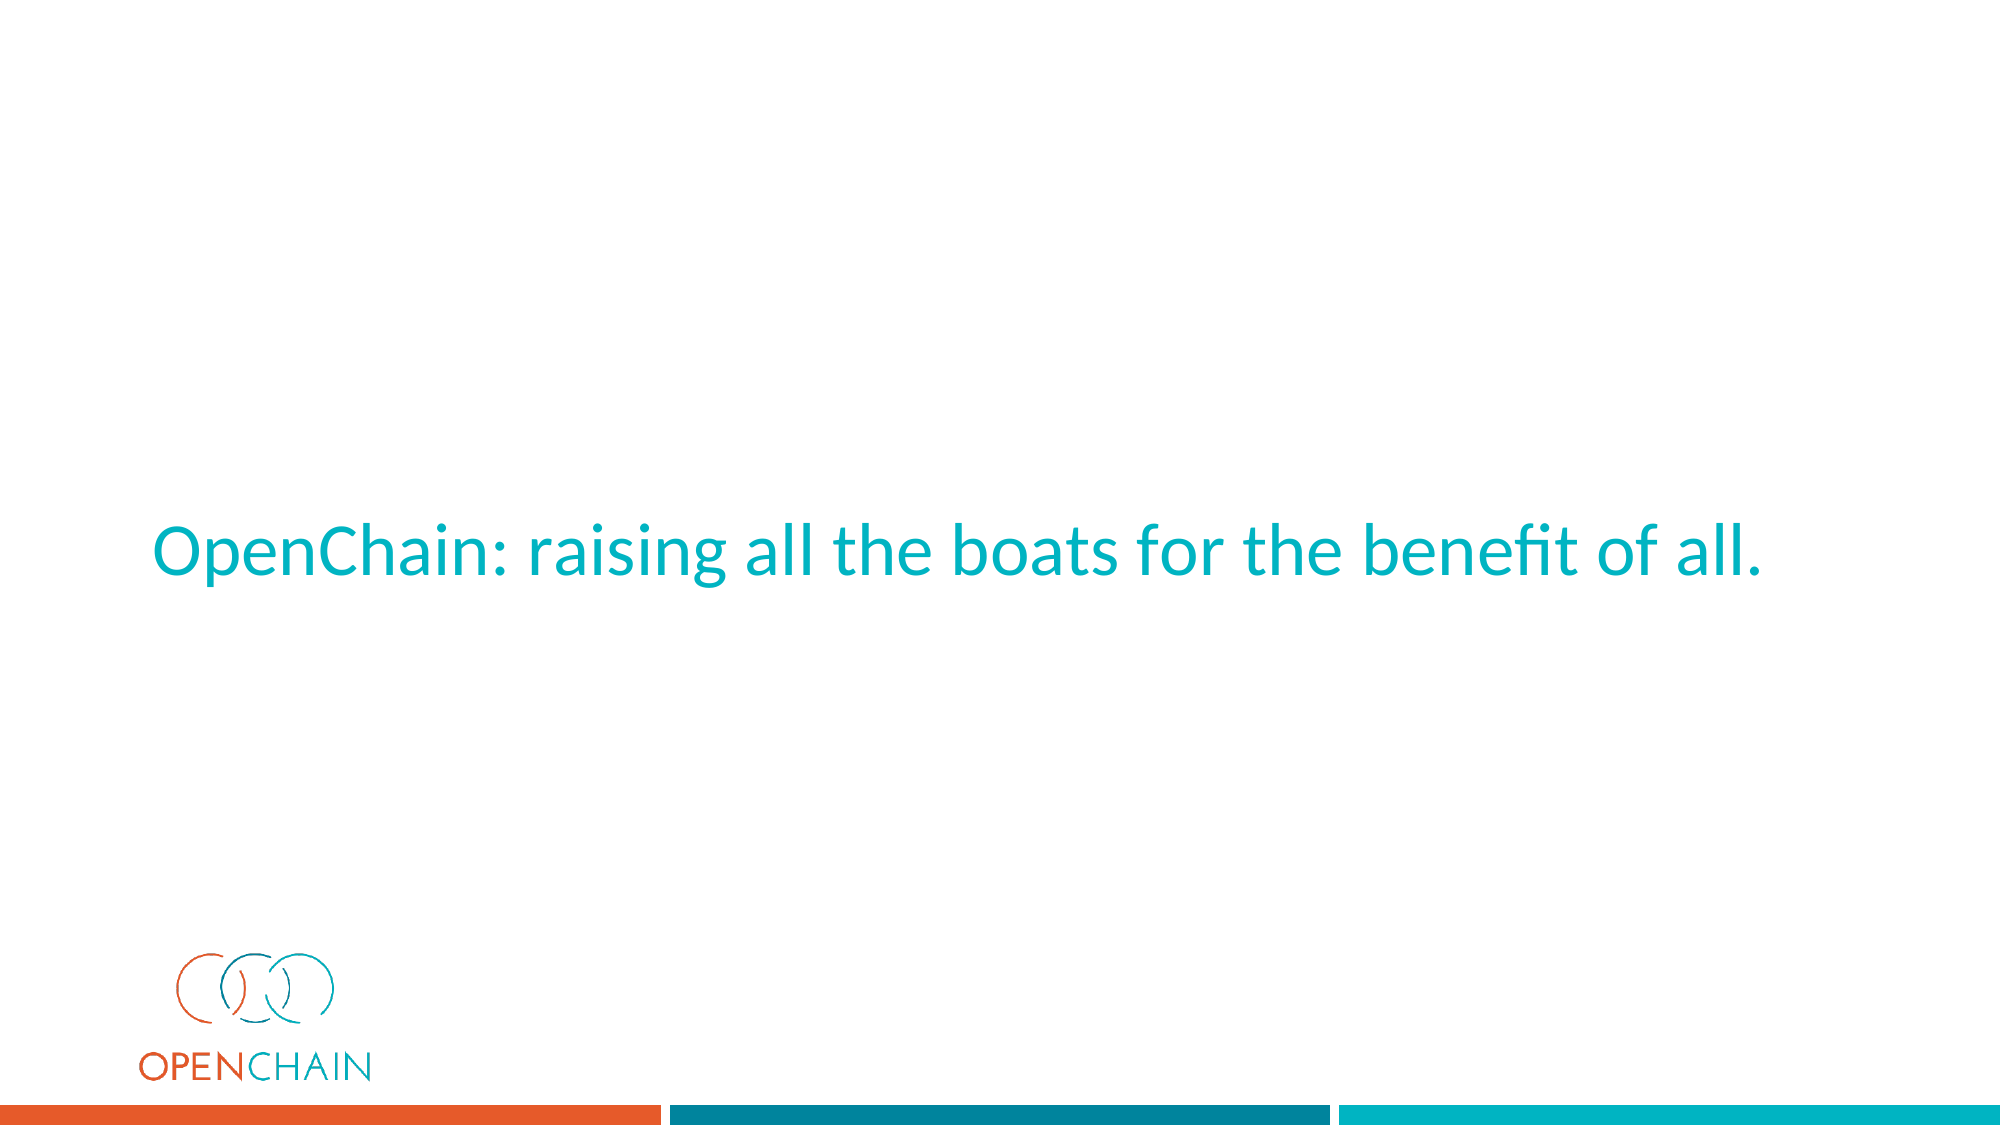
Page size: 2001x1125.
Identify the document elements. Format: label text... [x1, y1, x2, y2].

title OpenChain: raising all the boats for the benefit of all. [137, 376, 1863, 727]
